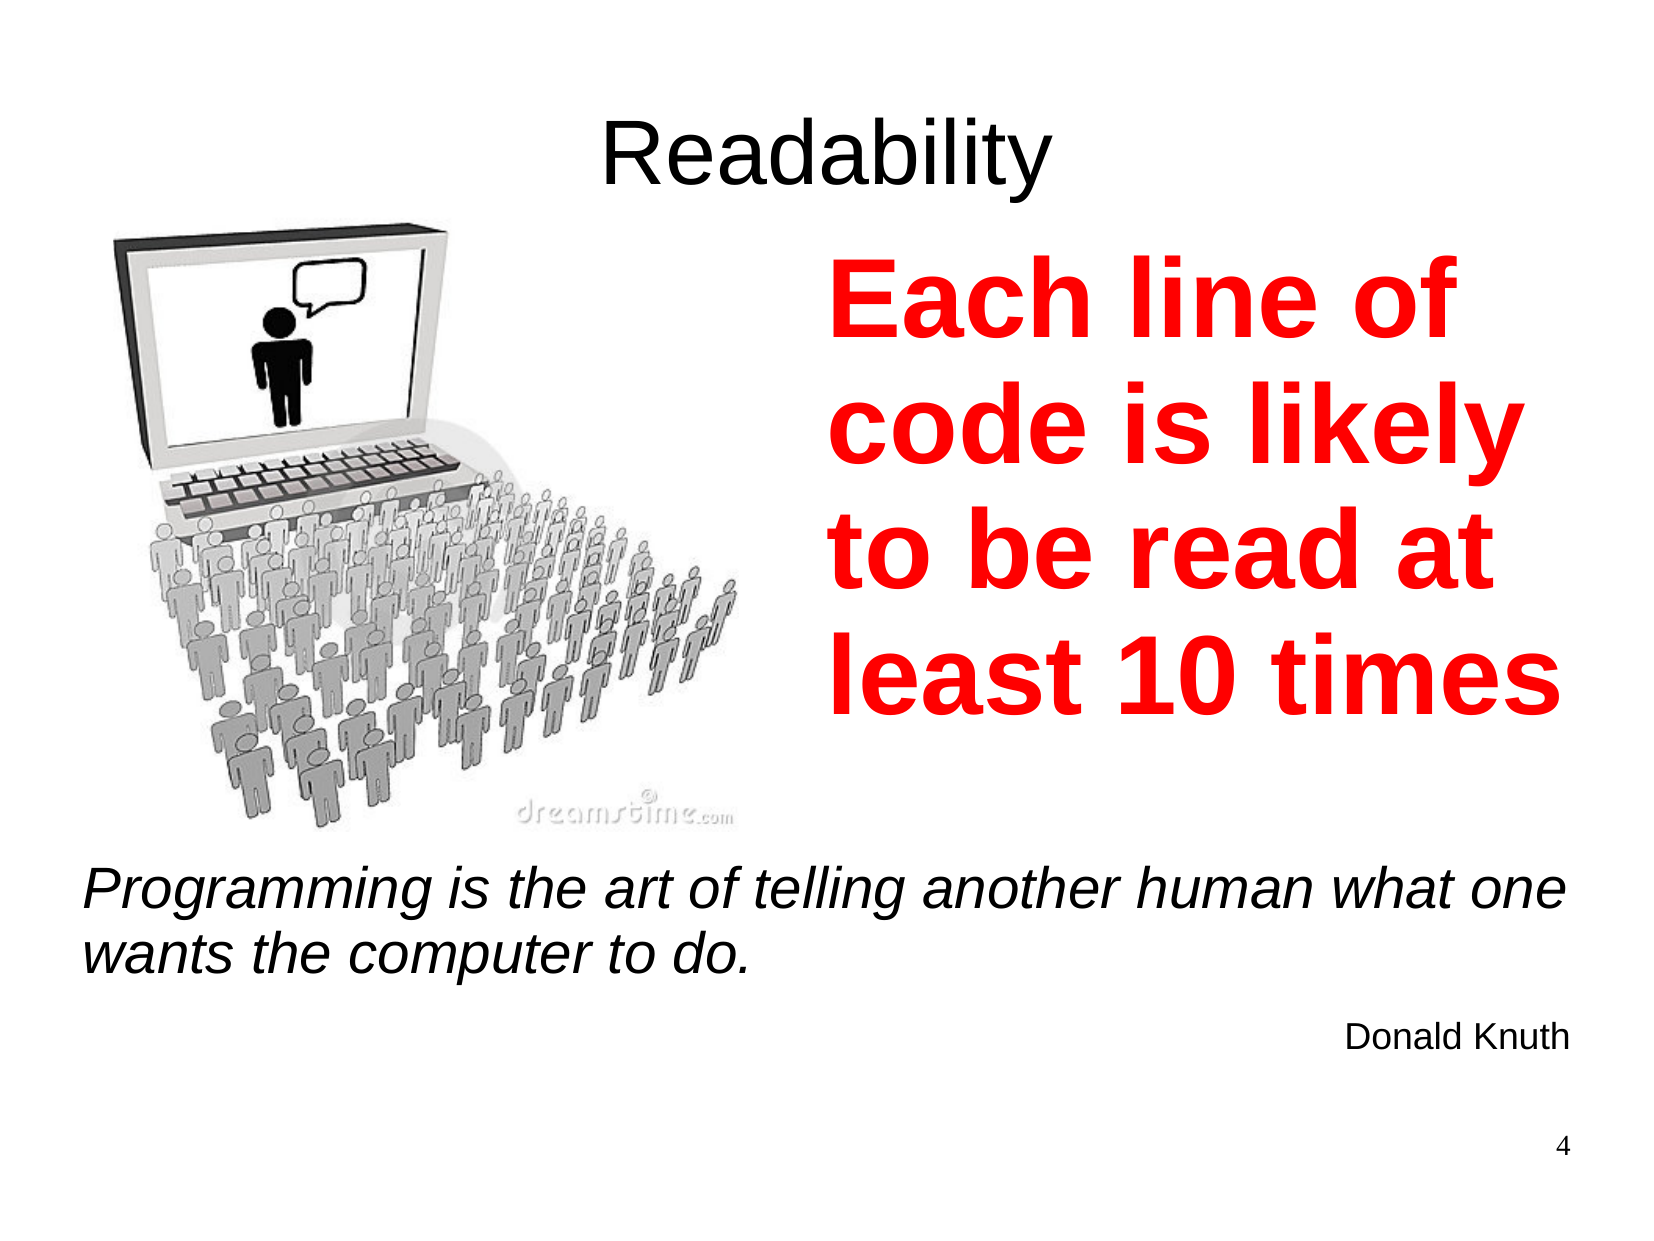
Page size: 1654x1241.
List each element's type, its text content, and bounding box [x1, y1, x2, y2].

list Programming is the art of telling another human what one wants the computer to do. Donald Knuth [82, 856, 1571, 1139]
list [826, 236, 1595, 768]
picture [113, 206, 739, 832]
title Readability [82, 49, 1571, 257]
